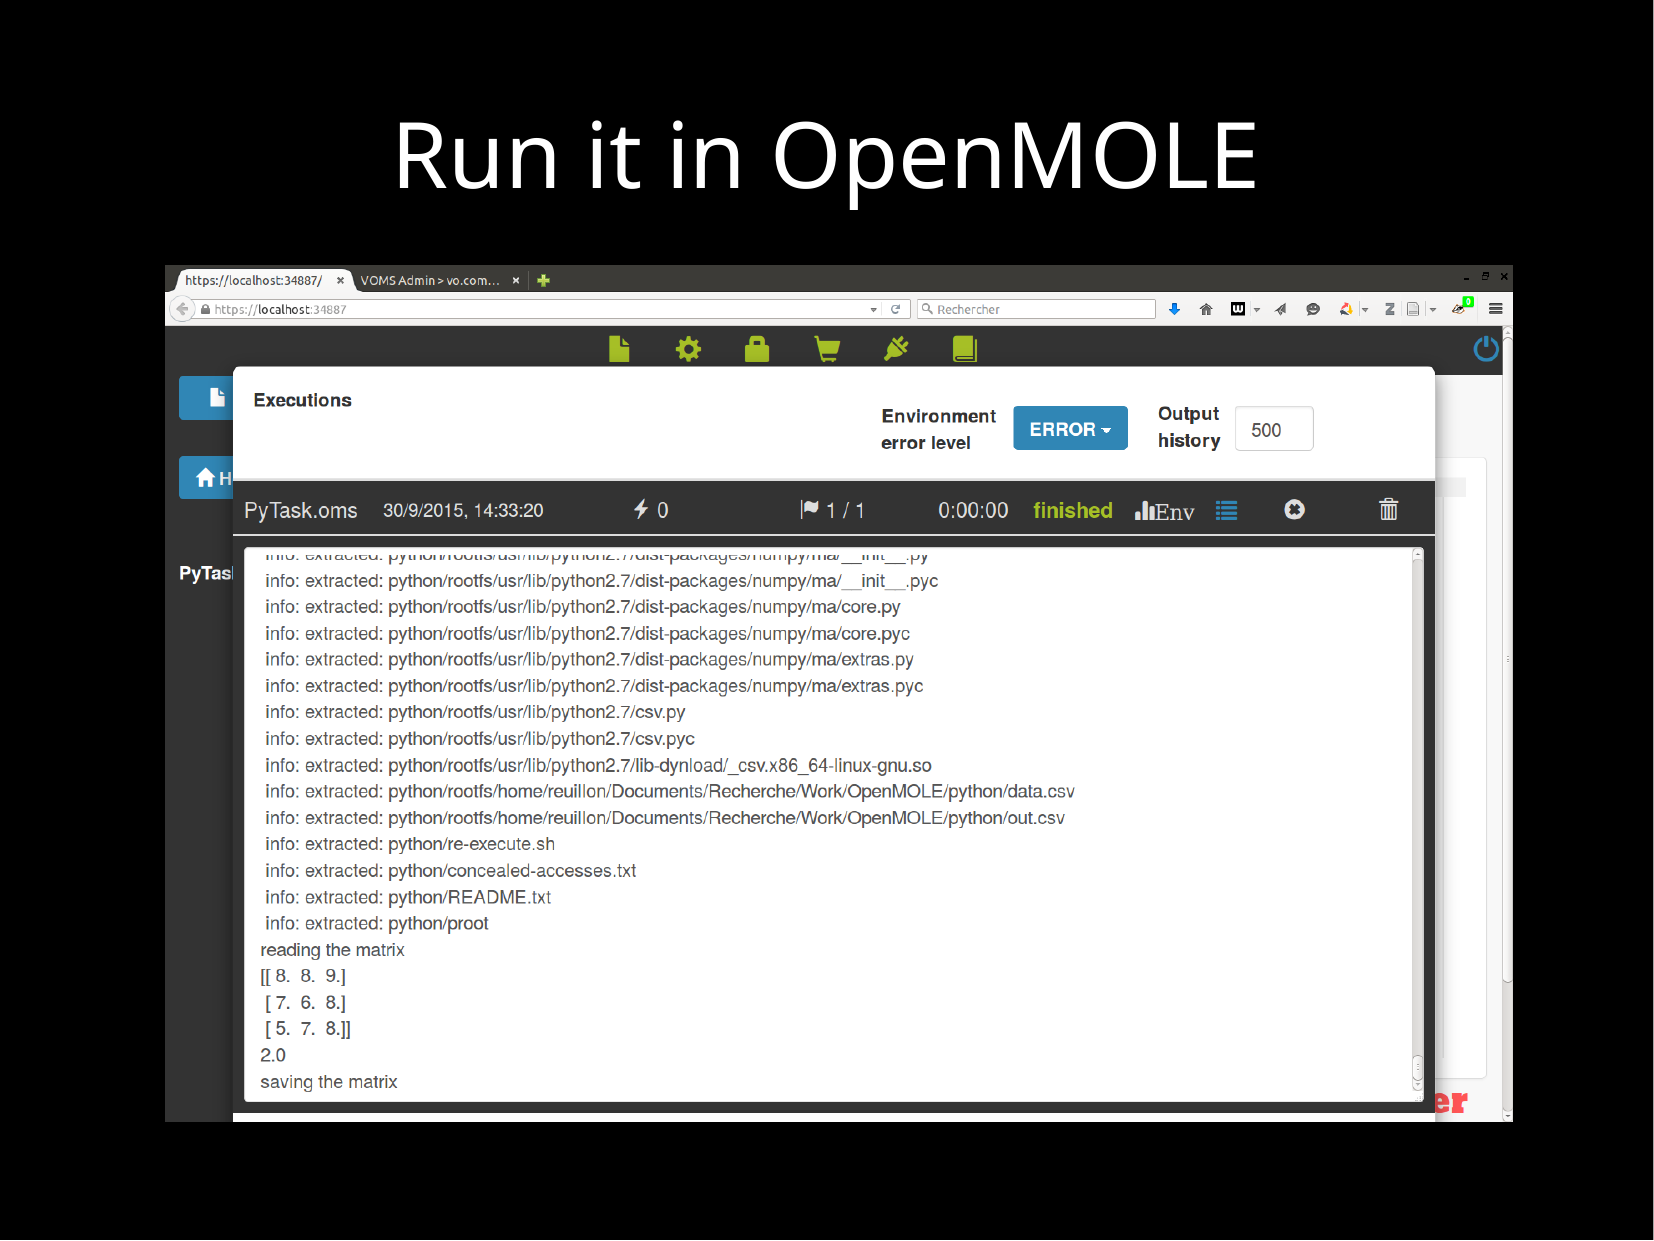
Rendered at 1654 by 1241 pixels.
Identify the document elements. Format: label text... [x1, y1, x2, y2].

title Run it in OpenMOLE [82, 49, 1571, 257]
picture [165, 265, 1513, 1123]
